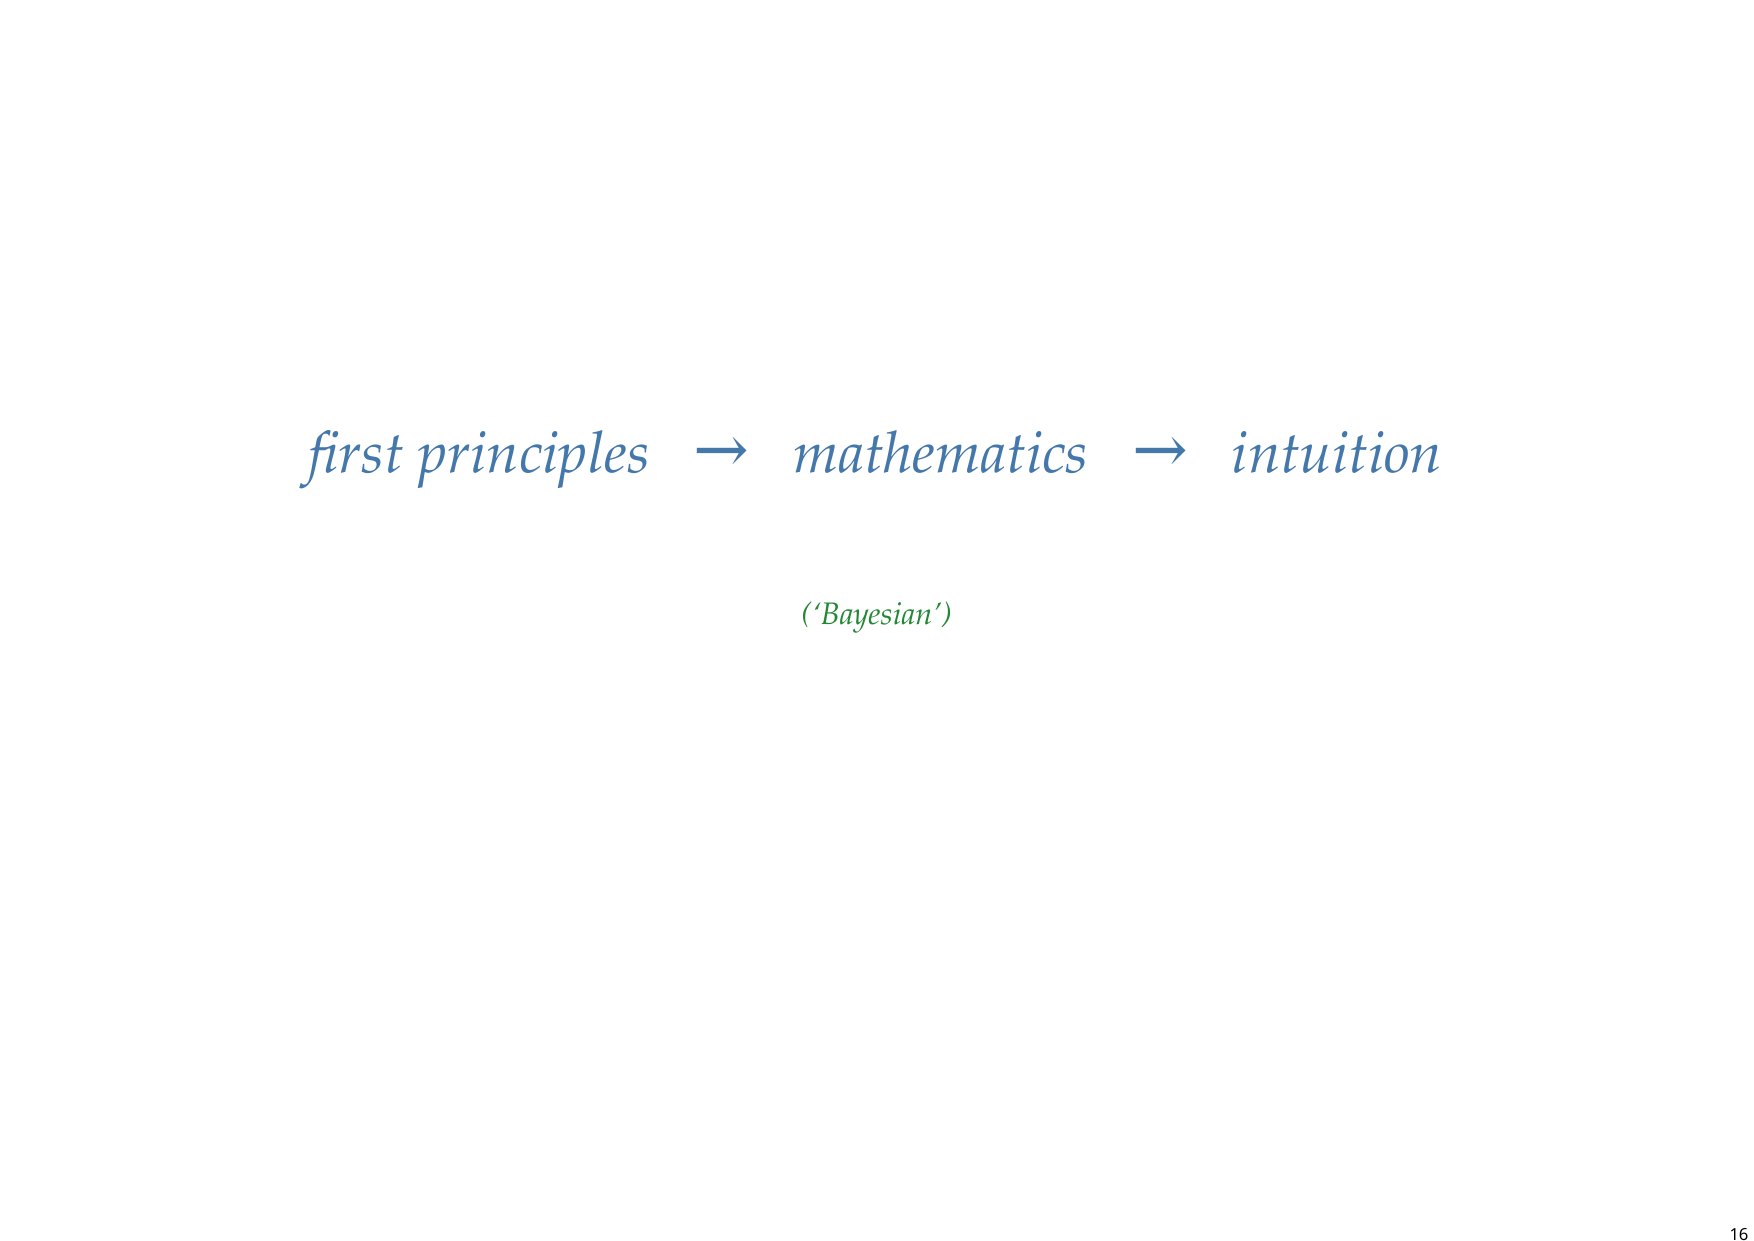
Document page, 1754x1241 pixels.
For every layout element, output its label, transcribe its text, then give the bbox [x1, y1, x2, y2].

text_box (‘Bayesian’) [786, 594, 968, 641]
text_box first principles → mathematics → intuition [293, 416, 1461, 500]
